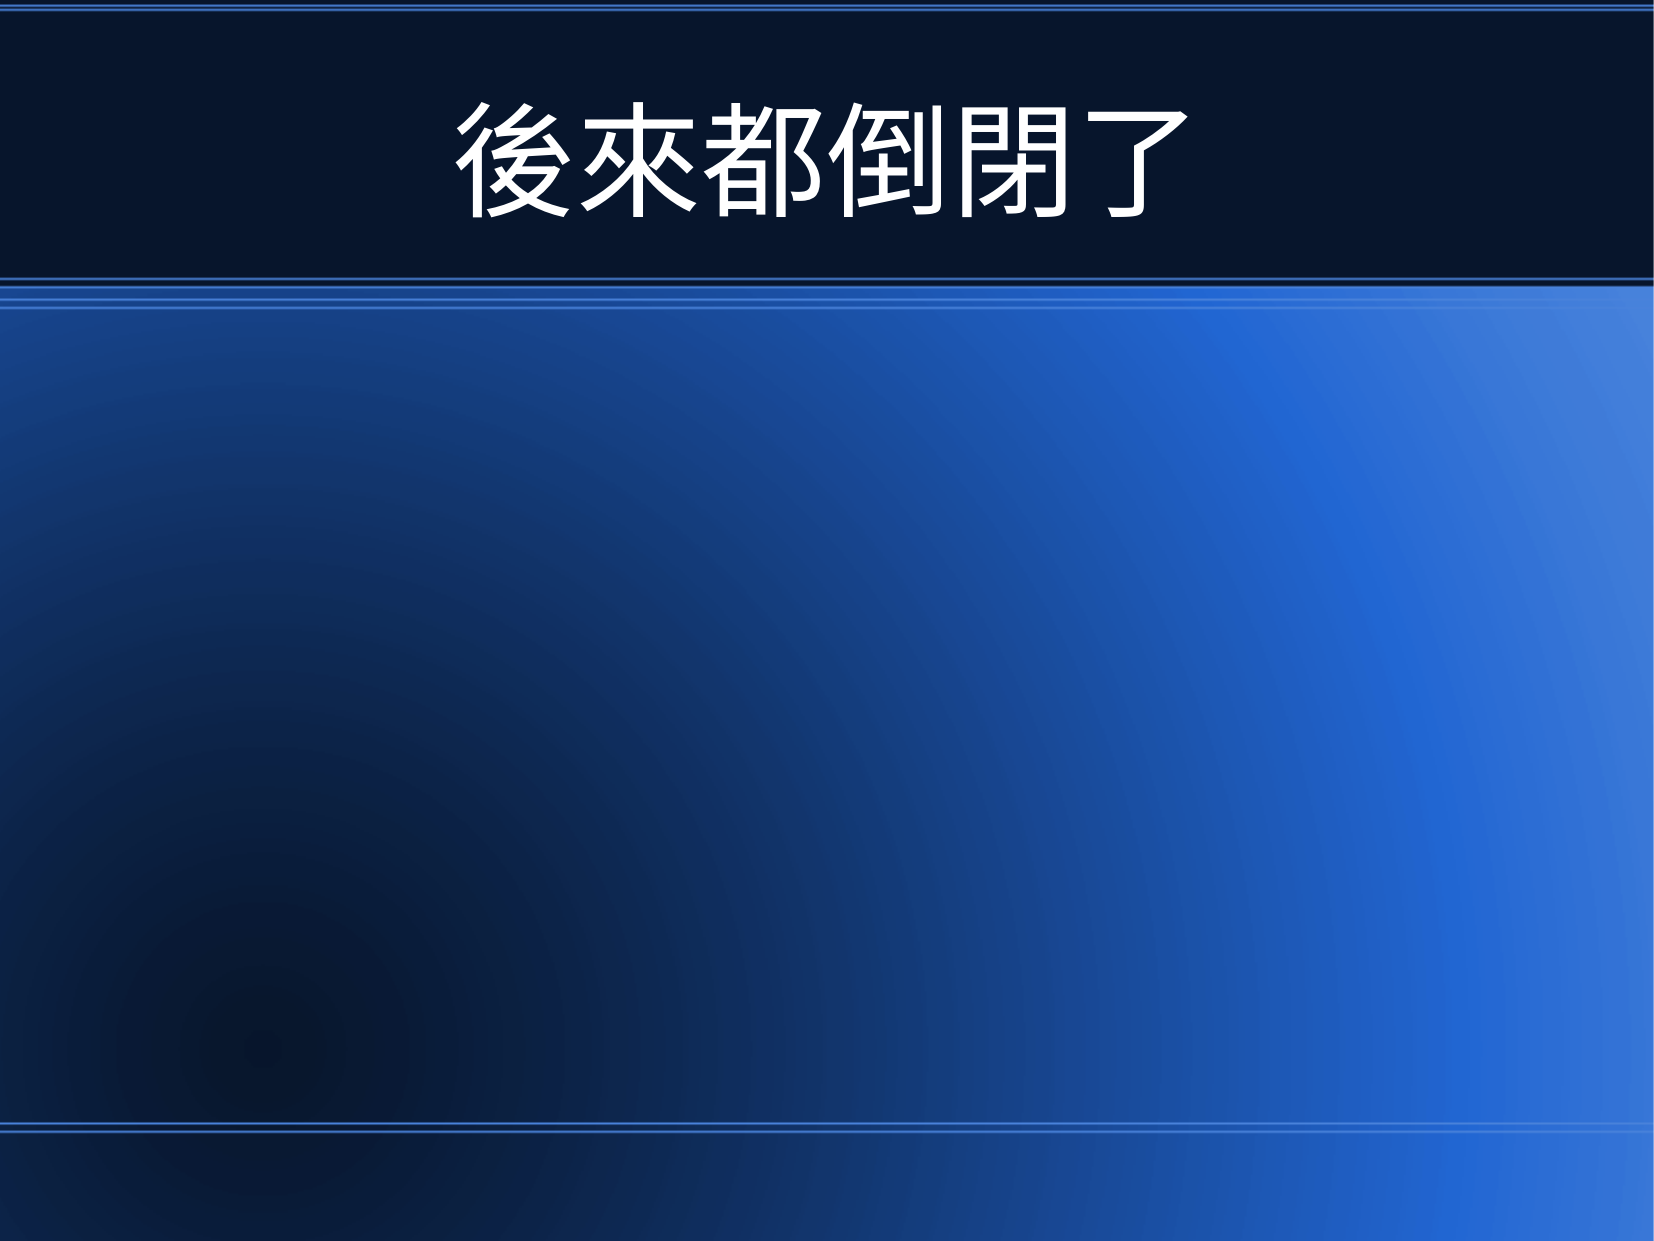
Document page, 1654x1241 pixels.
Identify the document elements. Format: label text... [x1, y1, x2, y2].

picture [0, 0, 1654, 1241]
title 後來都倒閉了 [82, 49, 1571, 257]
